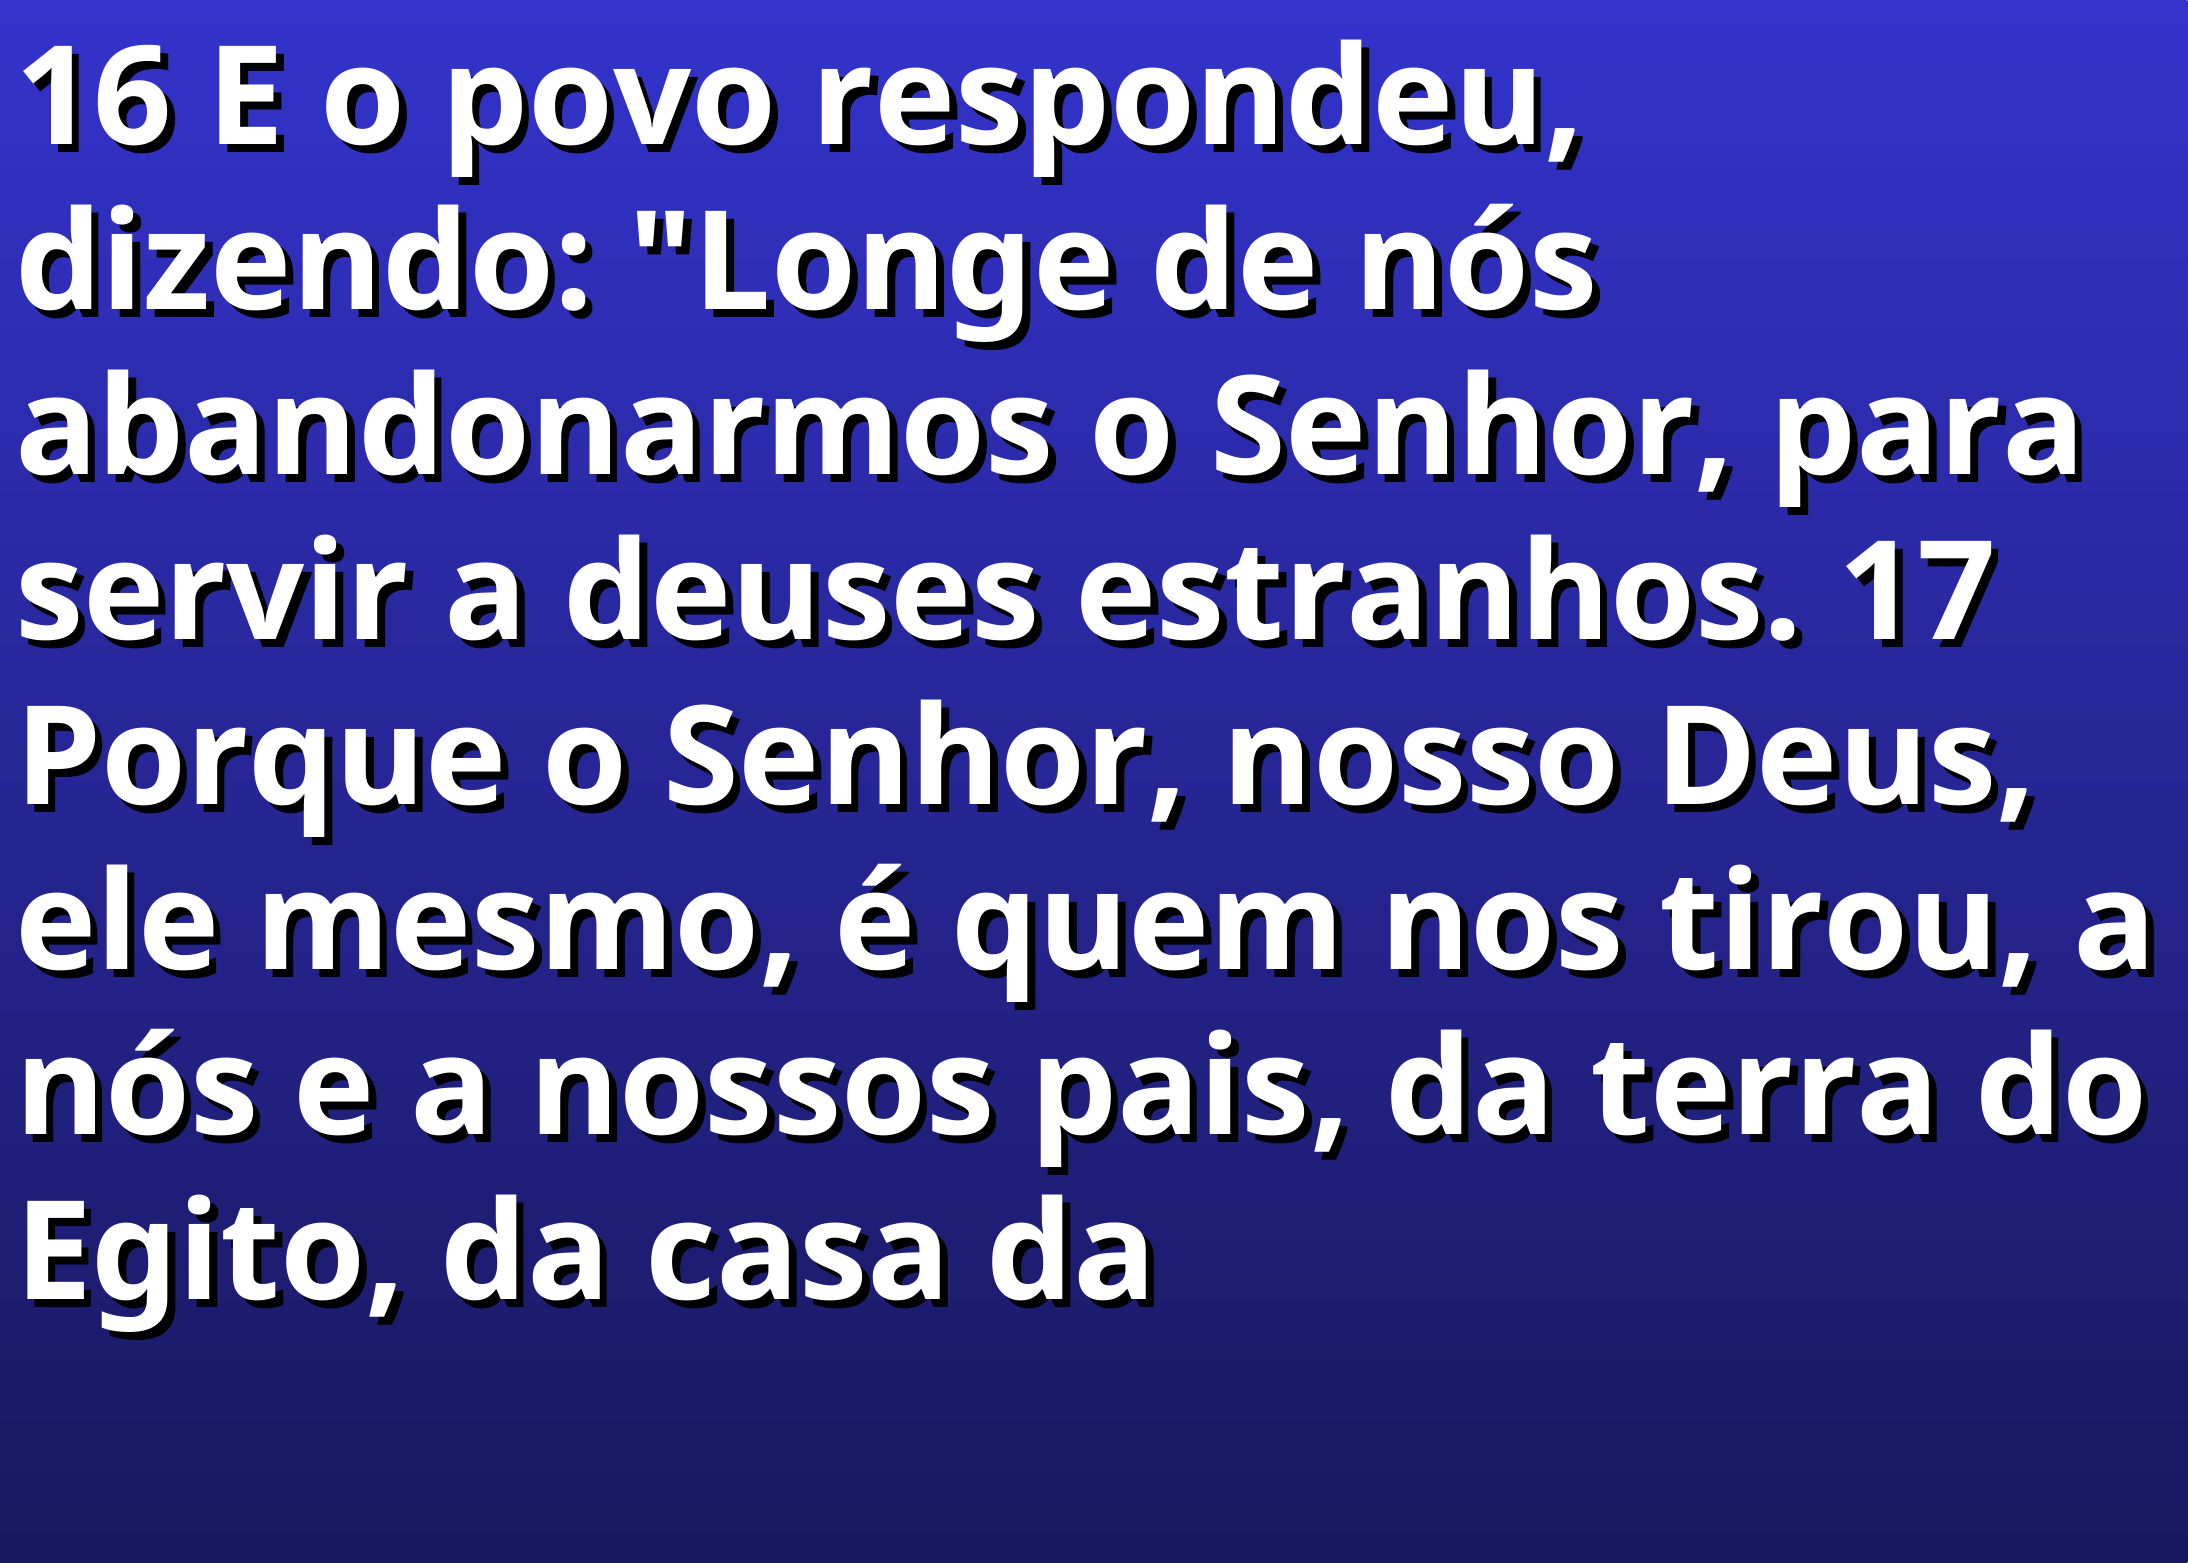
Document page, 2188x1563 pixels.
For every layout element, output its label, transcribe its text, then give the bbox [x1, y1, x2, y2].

text_box 16 E o povo respondeu, dizendo: "Longe de nós abandonarmos o Senhor, para servir a deuses estranhos. 17 Porque o Senhor, nosso Deus, ele mesmo, é quem nos tirou, a nós e a nossos pais, da terra do Egito, da casa da [0, 0, 2188, 1335]
